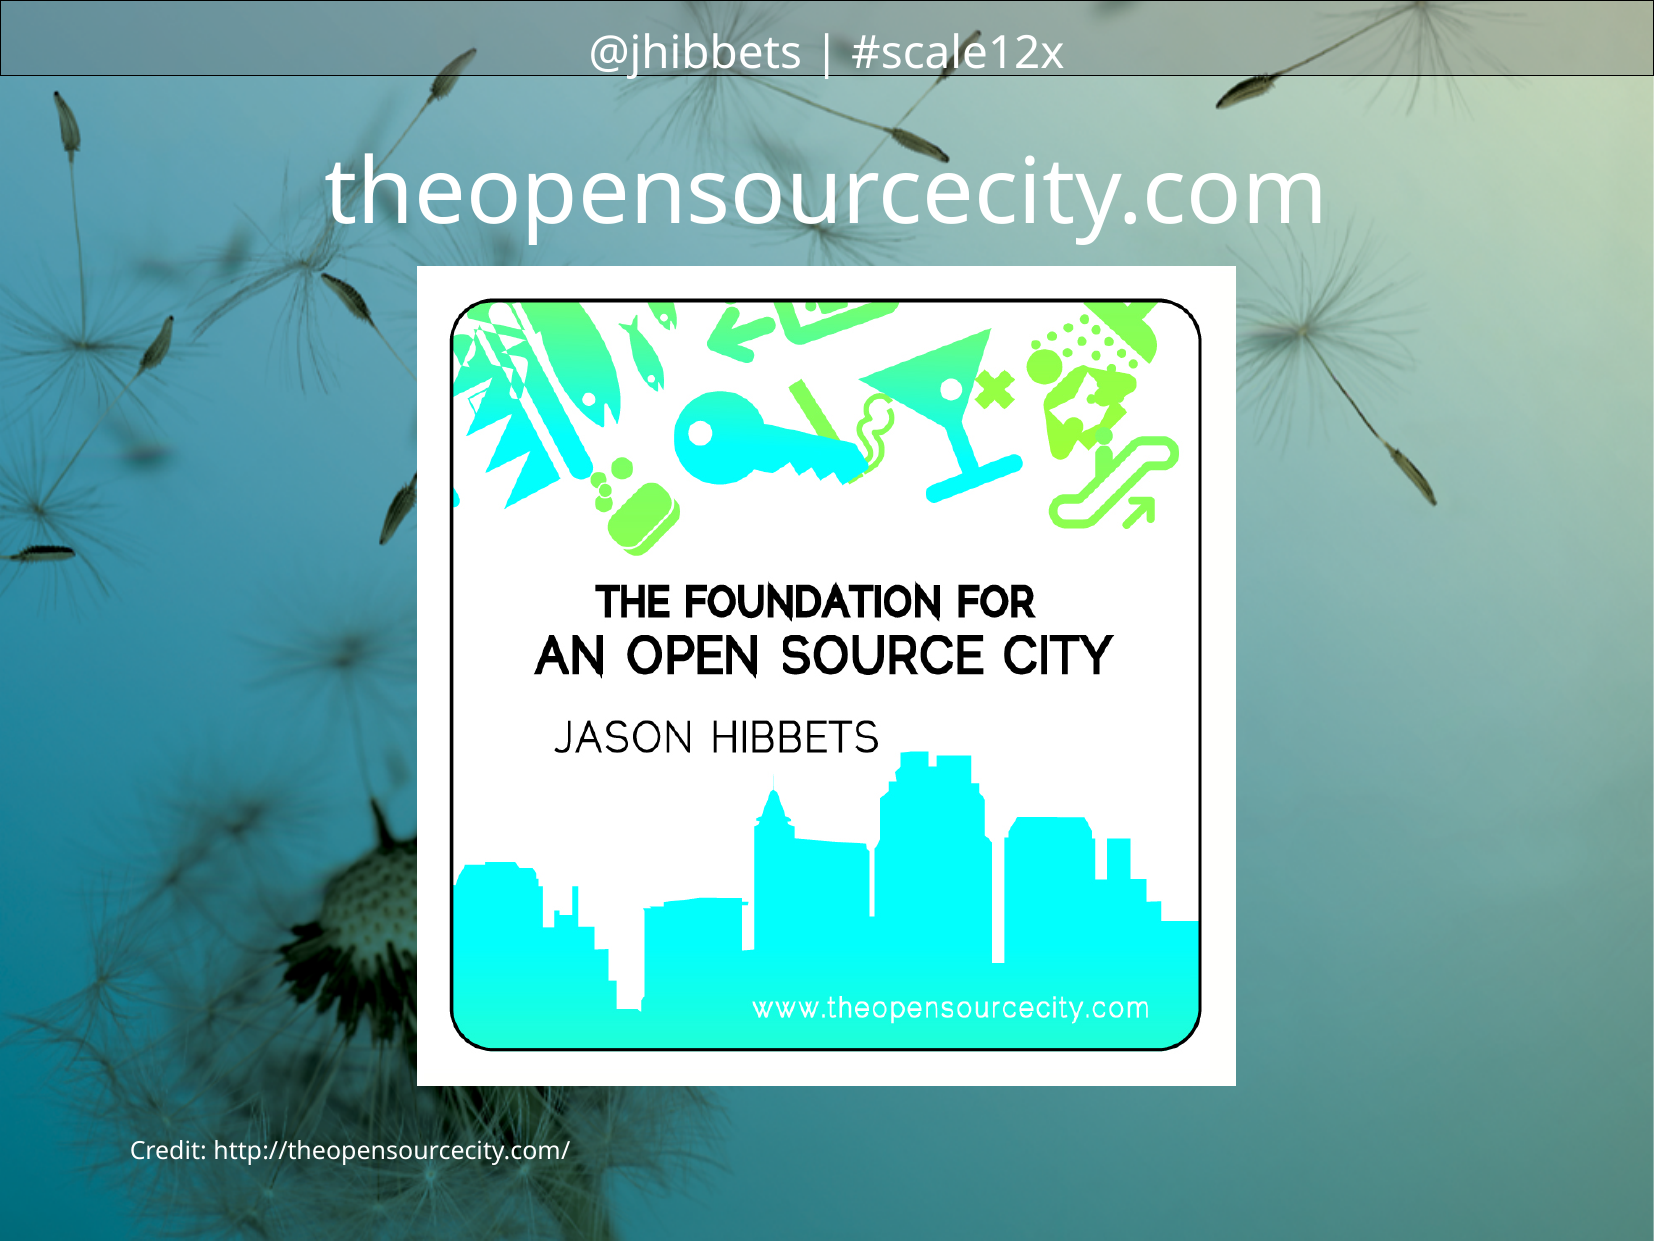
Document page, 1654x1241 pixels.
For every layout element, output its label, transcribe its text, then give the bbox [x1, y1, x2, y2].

picture [0, 76, 1654, 1241]
title theopensourcecity.com [82, 84, 1571, 292]
text_box Credit: http://theopensourcecity.com/ [115, 1125, 593, 1168]
